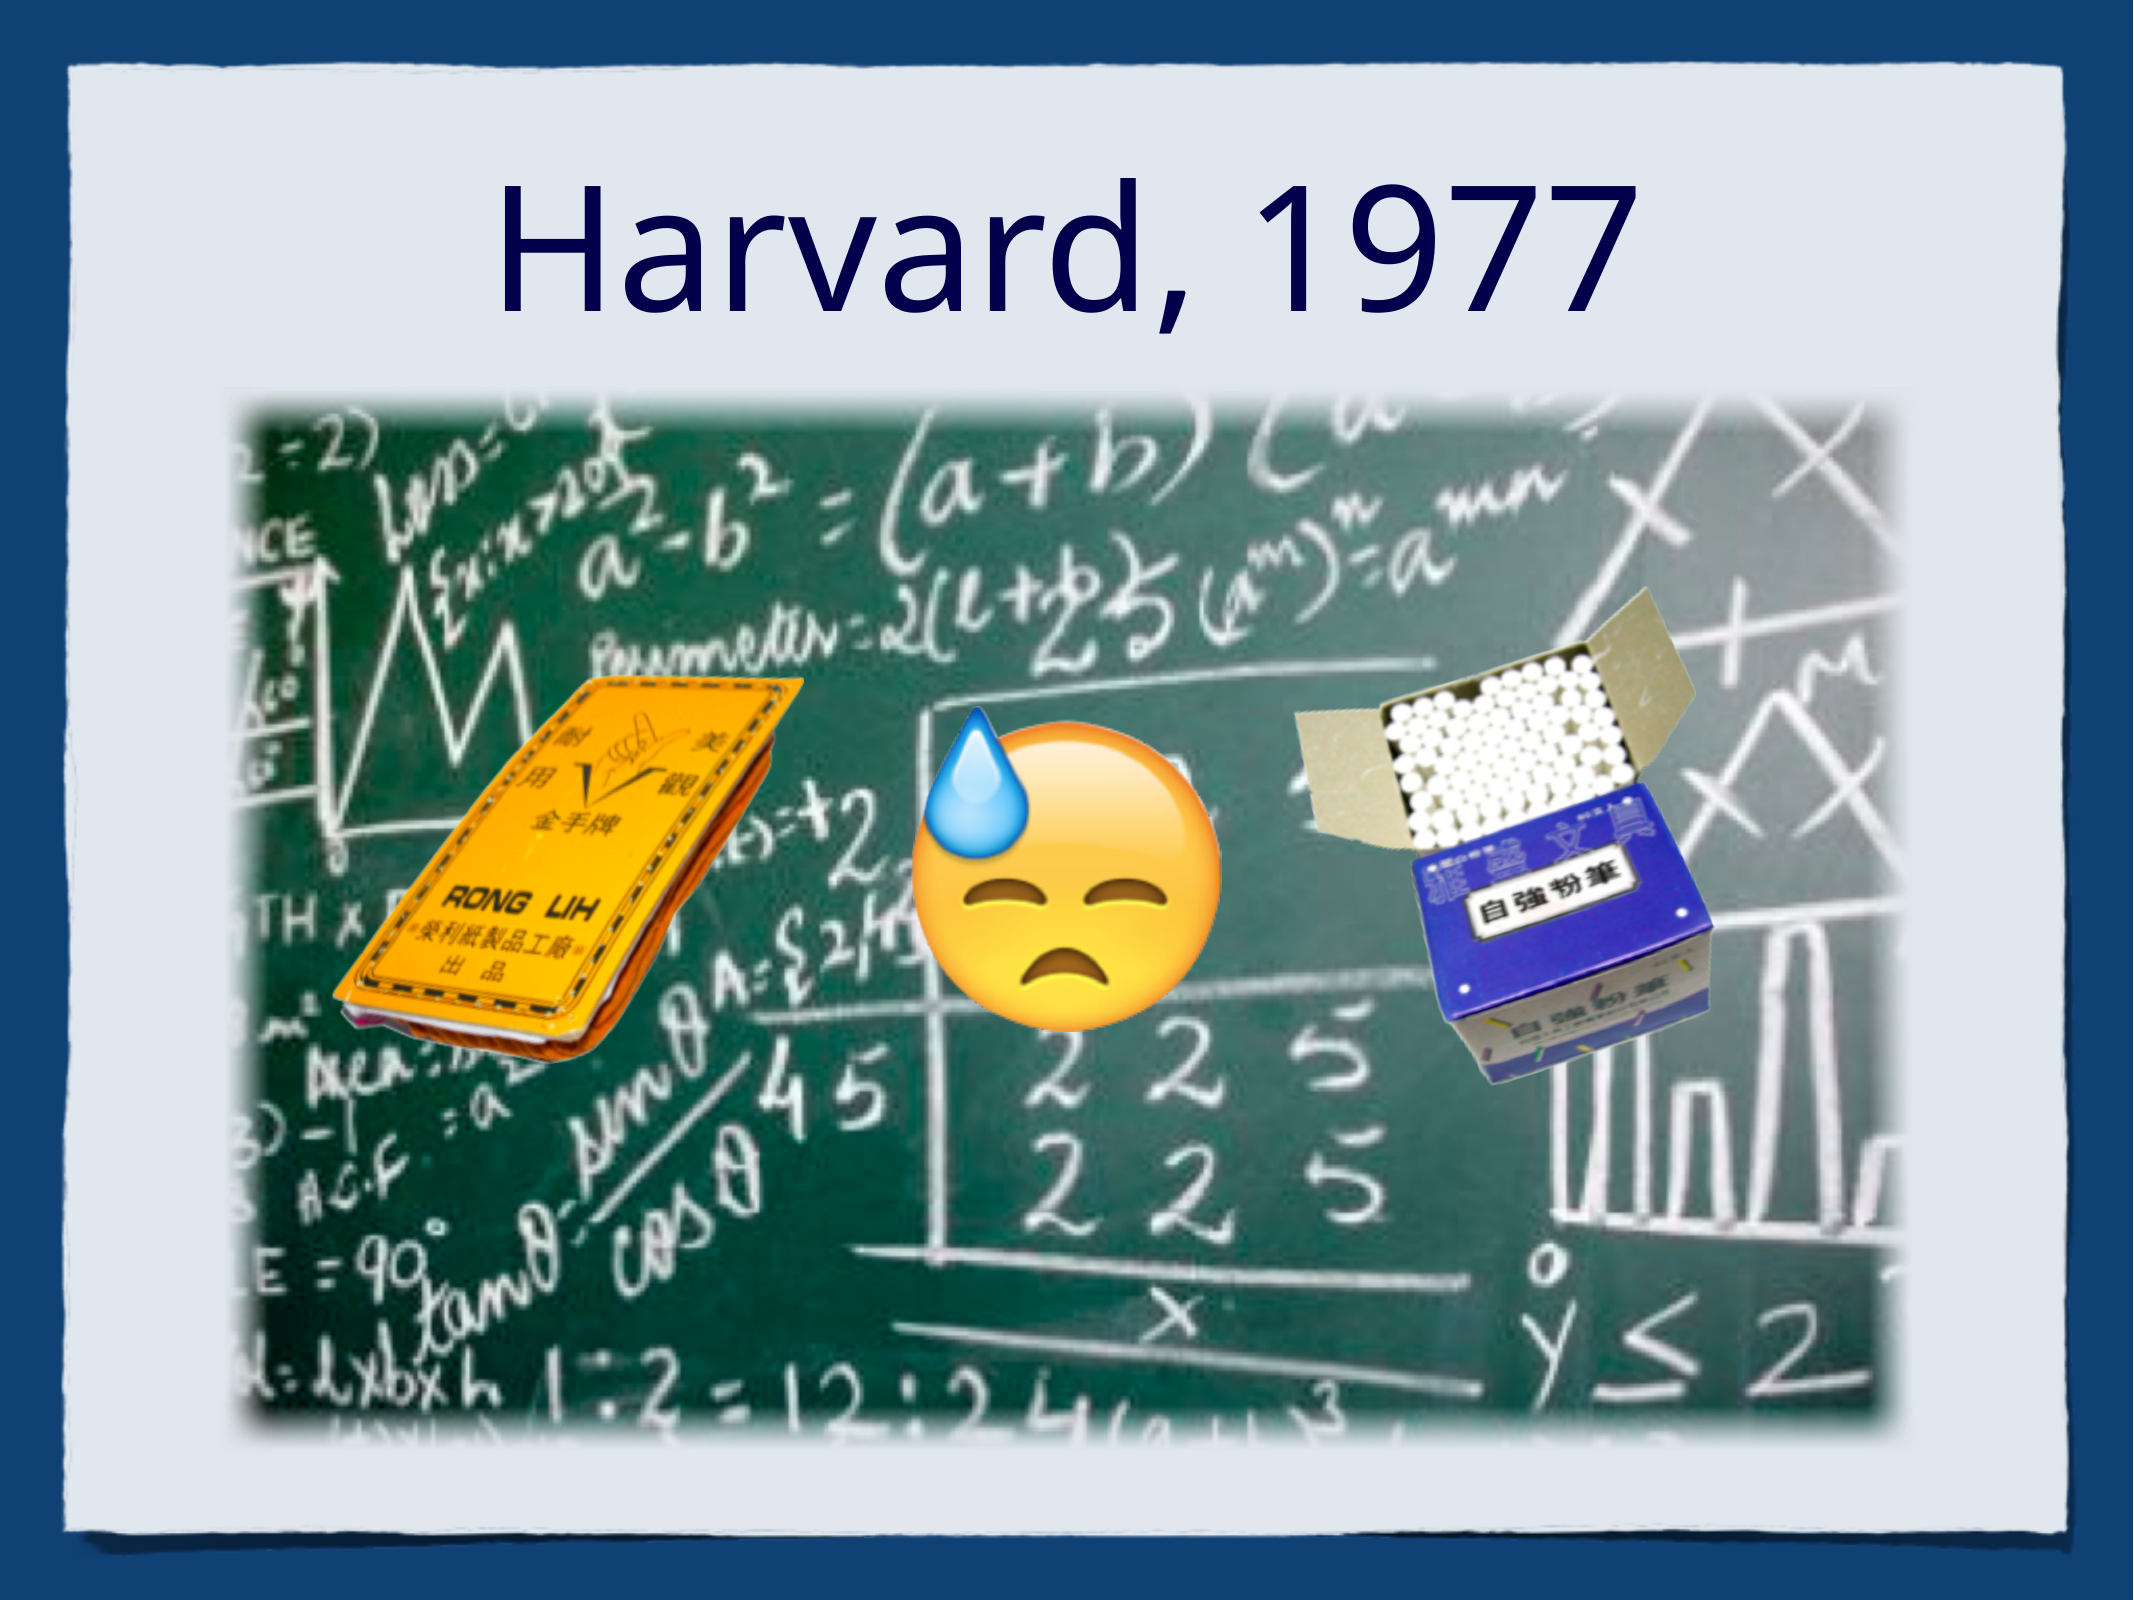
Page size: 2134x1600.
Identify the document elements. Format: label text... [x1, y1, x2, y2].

title Harvard, 1977 [208, 41, 1925, 442]
picture [54, 52, 2078, 1559]
